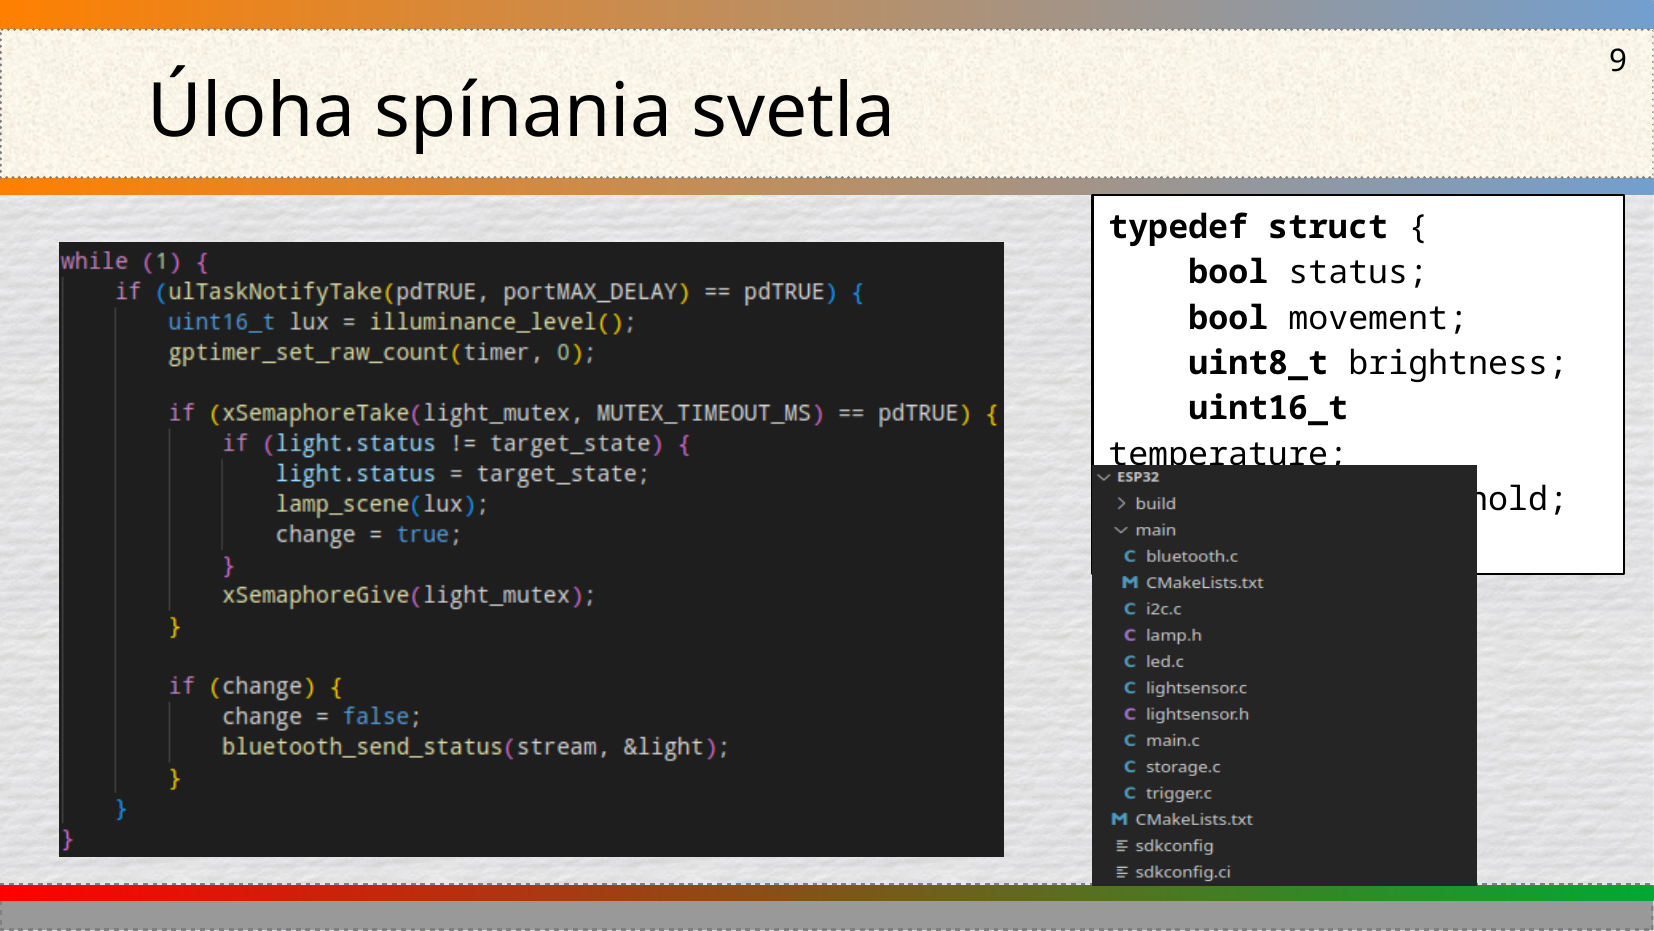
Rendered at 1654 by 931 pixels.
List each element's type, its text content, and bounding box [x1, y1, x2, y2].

text_box [0, 885, 1654, 931]
title Úloha spínania svetla [147, 29, 1270, 185]
picture [0, 195, 1654, 886]
text_box <číslo> [1594, 31, 1654, 91]
text_box [0, 0, 1654, 195]
text_box typedef struct { bool status; bool movement; uint8_t brightness; uint16_t temperature; uint16_t threshold; } Light; [1092, 194, 1625, 466]
